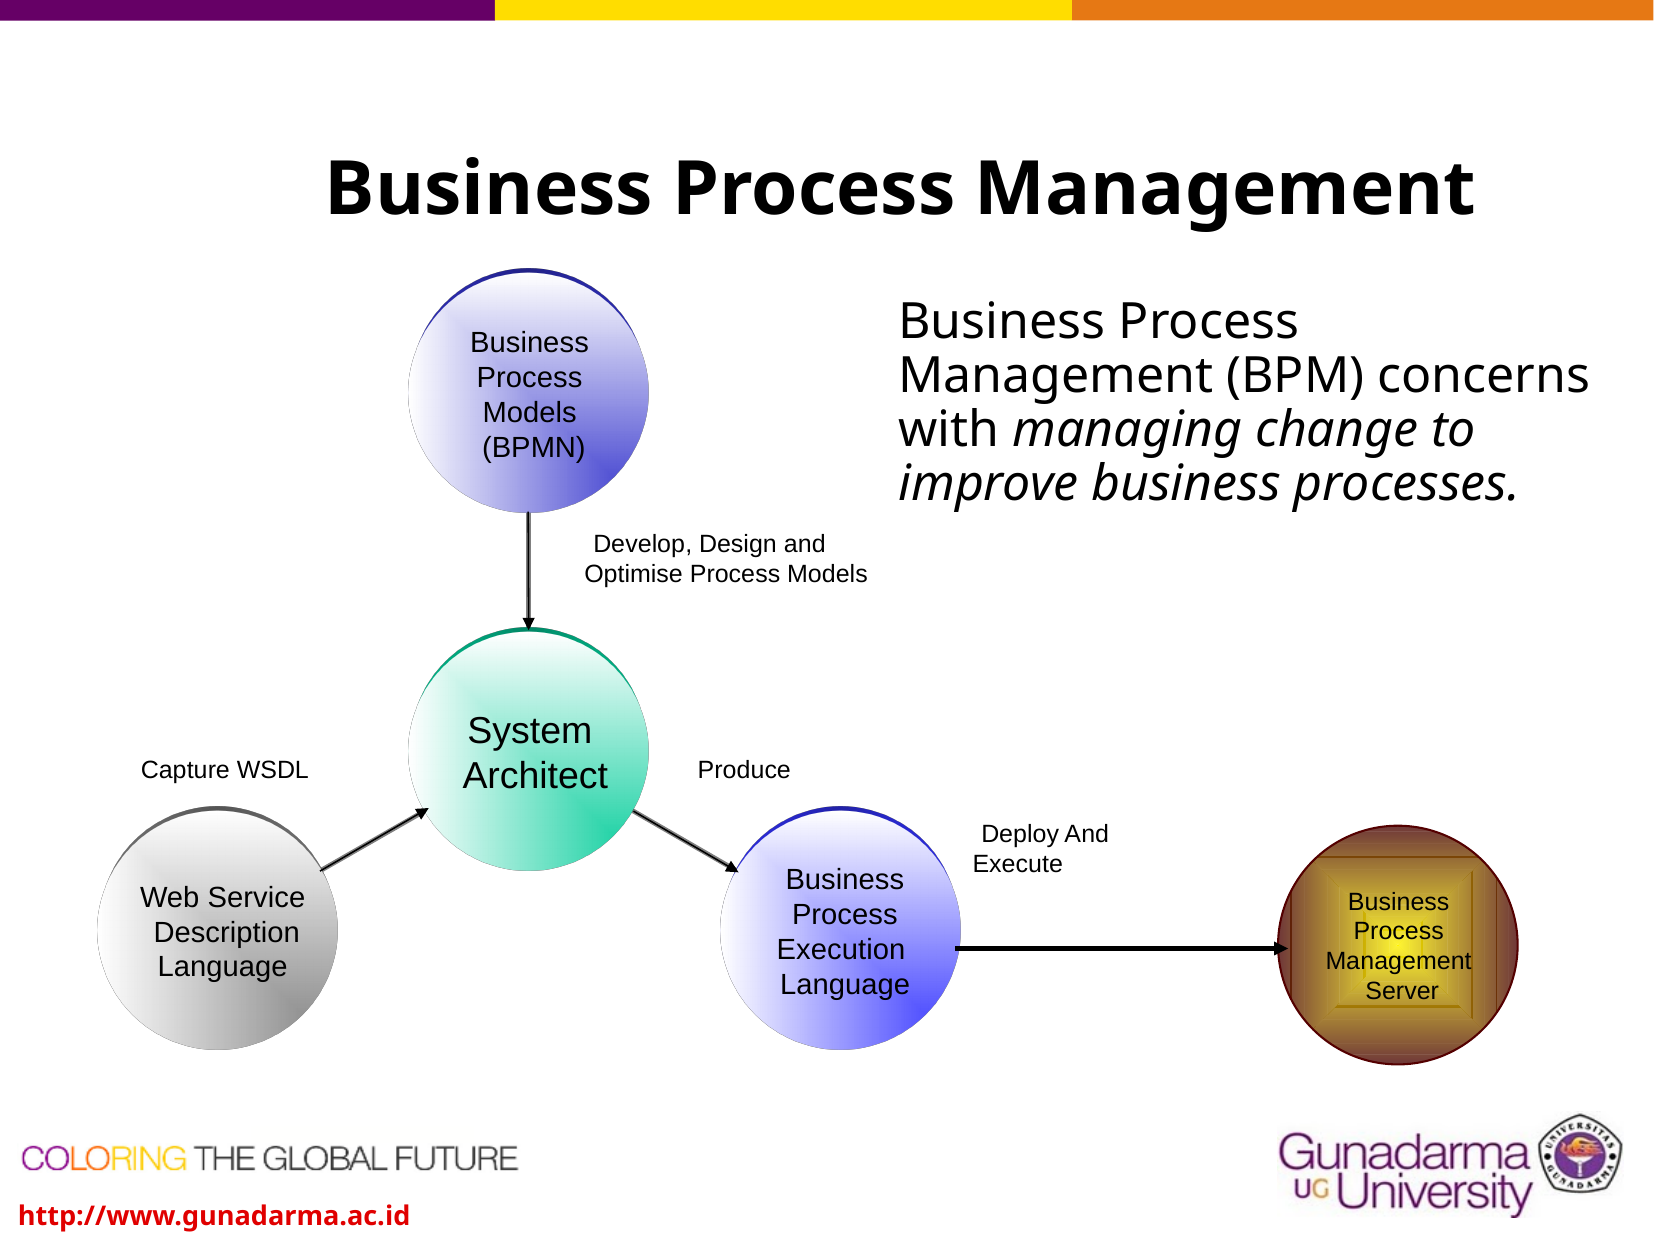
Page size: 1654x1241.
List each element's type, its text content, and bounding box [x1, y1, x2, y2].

picture [17, 1126, 529, 1189]
text_box Business Process Management (BPM) concerns with managing change to improve business processes. [898, 294, 1625, 684]
picture [1277, 1111, 1624, 1218]
text_box Produce [674, 745, 1040, 792]
text_box Deploy And Execute [957, 809, 1202, 886]
title Business Process Management [191, 94, 1584, 275]
text_box Business Process Management Server [1278, 825, 1518, 1065]
text_box Develop, Design and Optimise Process Models [569, 520, 898, 596]
text_box Capture WSDL [117, 745, 484, 792]
